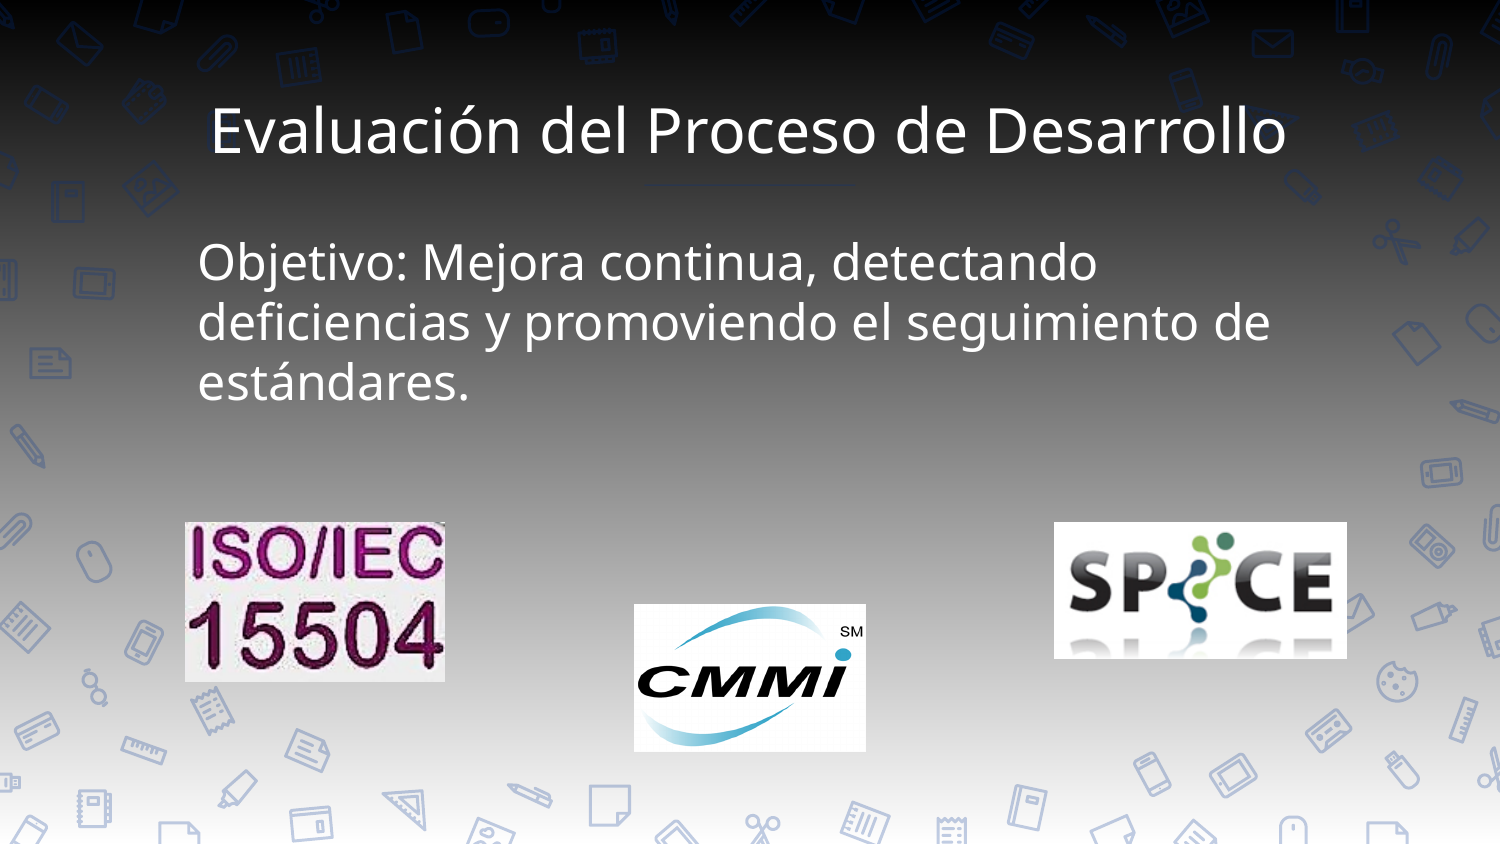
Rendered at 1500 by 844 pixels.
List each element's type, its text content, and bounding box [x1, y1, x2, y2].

list Objetivo: Mejora continua, detectando deficiencias y promoviendo el seguimiento de estándares. [182, 215, 1318, 758]
picture [634, 604, 866, 752]
title Evaluación del Proceso de Desarrollo [182, 58, 1318, 182]
picture [185, 522, 445, 682]
picture [1054, 522, 1347, 659]
